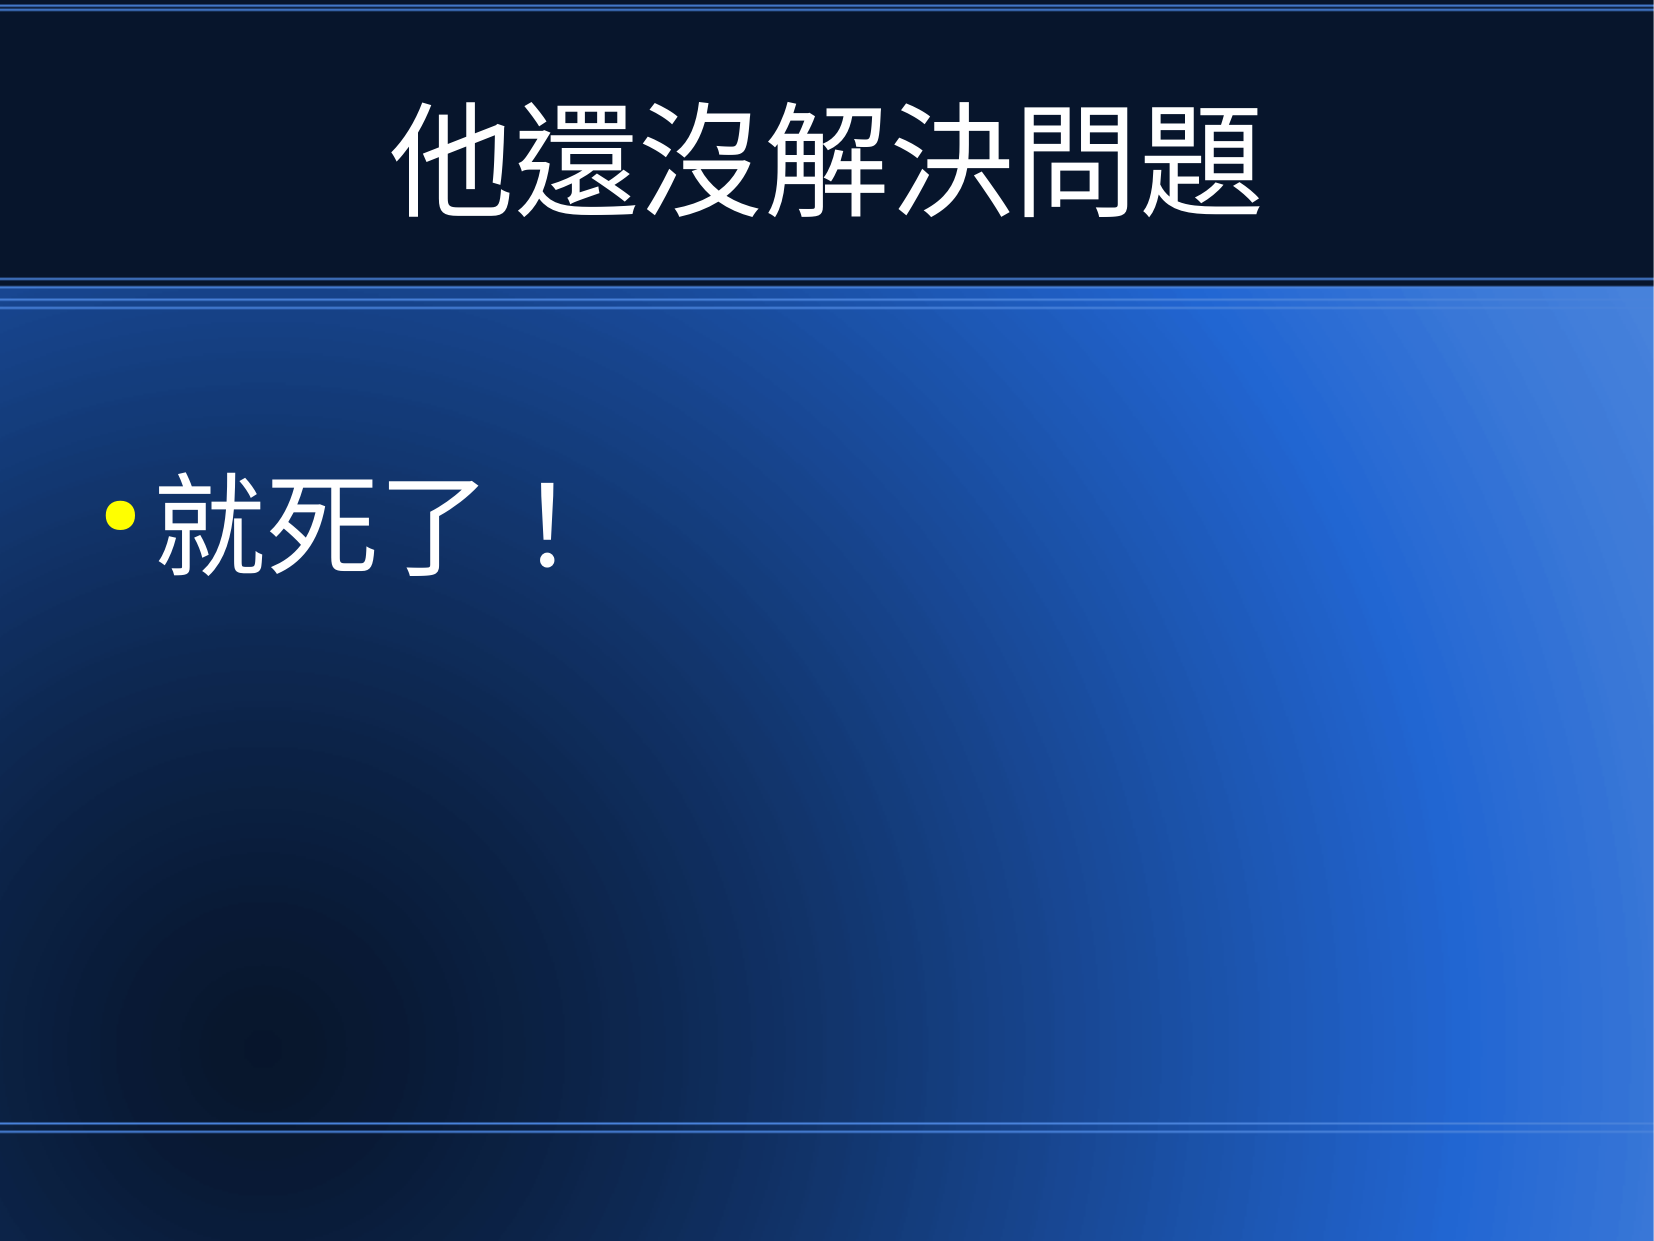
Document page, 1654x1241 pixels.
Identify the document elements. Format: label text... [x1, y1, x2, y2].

picture [0, 0, 1654, 1241]
title 他還沒解決問題 [82, 49, 1571, 257]
list 就死了！ [82, 355, 1571, 1241]
